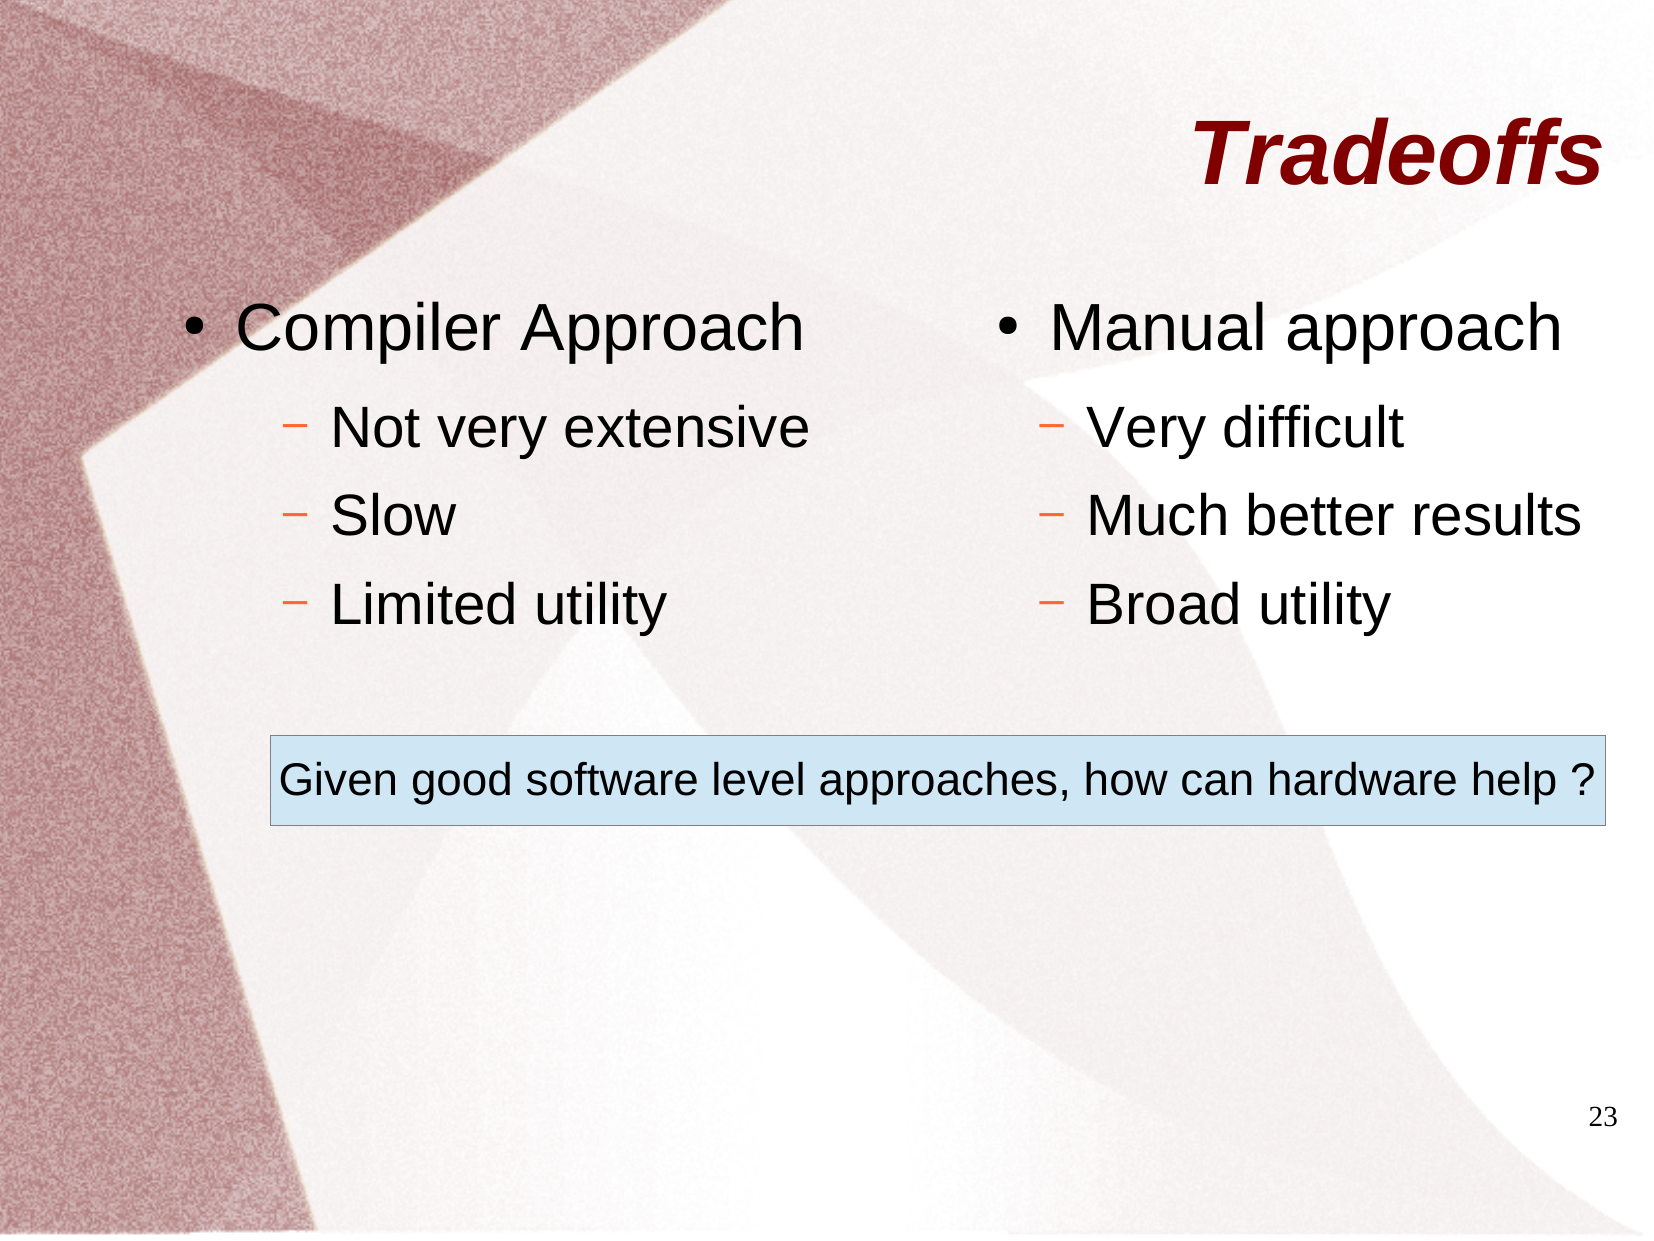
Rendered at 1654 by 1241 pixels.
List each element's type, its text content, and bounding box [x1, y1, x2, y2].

title Tradeoffs [596, 49, 1607, 257]
list Manual approach Very difficult Much better results Broad utility [978, 290, 1601, 646]
picture [0, 0, 1654, 1241]
text_box Given good software level approaches, how can hardware help ? [270, 735, 1606, 826]
list Compiler Approach Not very extensive Slow Limited utility [165, 290, 948, 1241]
